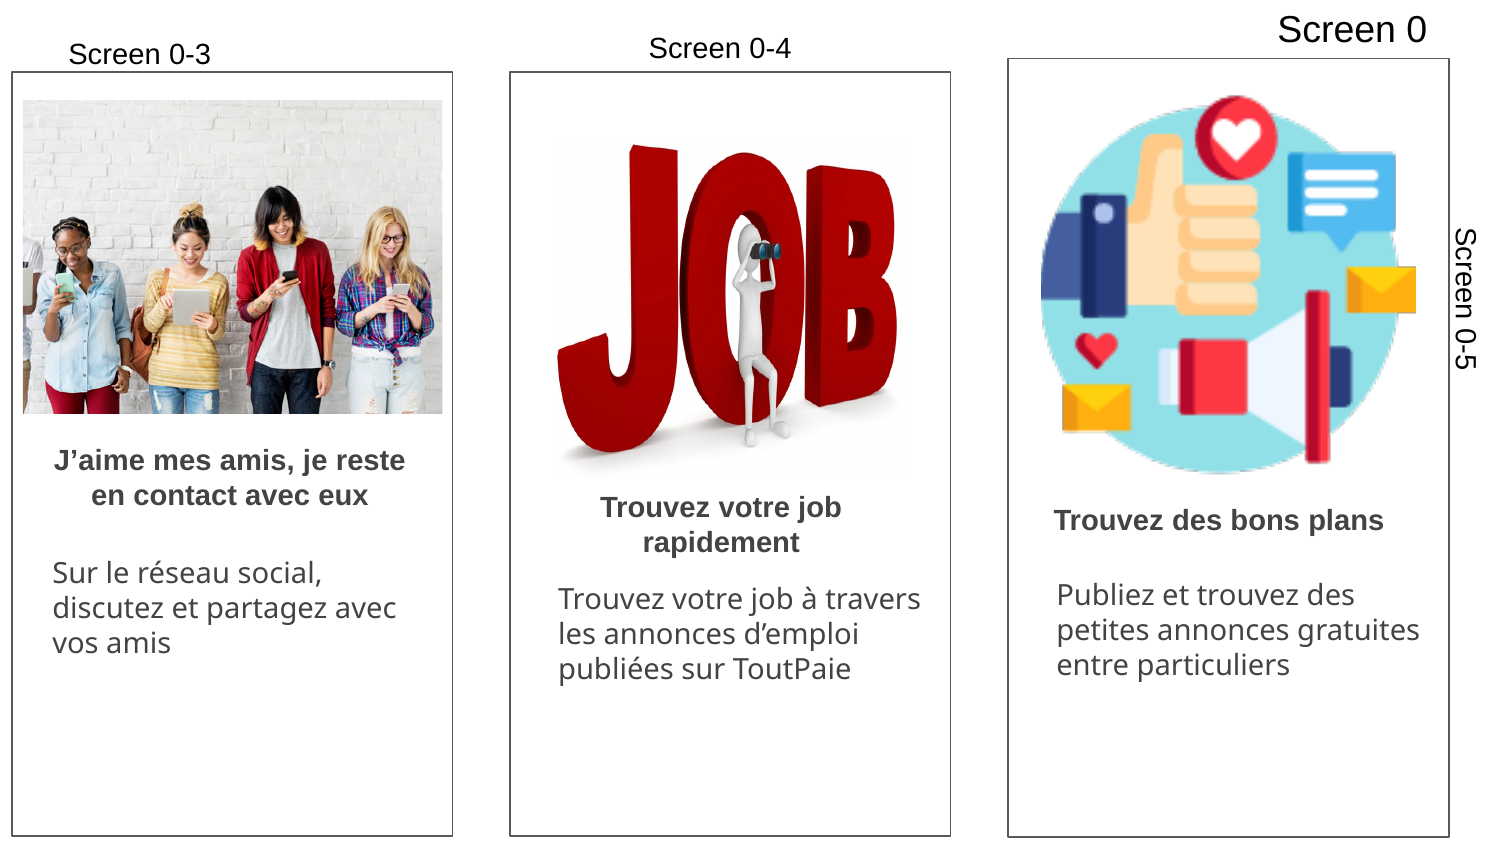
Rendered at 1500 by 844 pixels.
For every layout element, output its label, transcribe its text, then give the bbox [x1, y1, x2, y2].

picture [1041, 94, 1416, 477]
text_box [12, 71, 453, 836]
text_box Trouvez votre job à travers les annonces d’emploi publiées sur ToutPaie [543, 565, 949, 757]
title Screen 0 [57, 0, 1443, 21]
text_box Trouvez votre job rapidement [518, 496, 924, 551]
text_box Screen 0-4 [633, 14, 925, 59]
text_box Sur le réseau social, discutez et partagez avec vos amis [37, 539, 443, 731]
picture [22, 100, 443, 414]
text_box Publiez et trouvez des petites annonces gratuites entre particuliers [1041, 561, 1447, 756]
text_box [510, 71, 951, 836]
text_box Screen 0-3 [53, 20, 345, 66]
text_box J’aime mes amis, je reste en contact avec eux [27, 449, 433, 504]
picture [510, 71, 916, 502]
text_box [1008, 58, 1449, 838]
text_box Trouvez des bons plans [1016, 490, 1422, 547]
text_box Screen 0-5 [1455, 212, 1500, 504]
